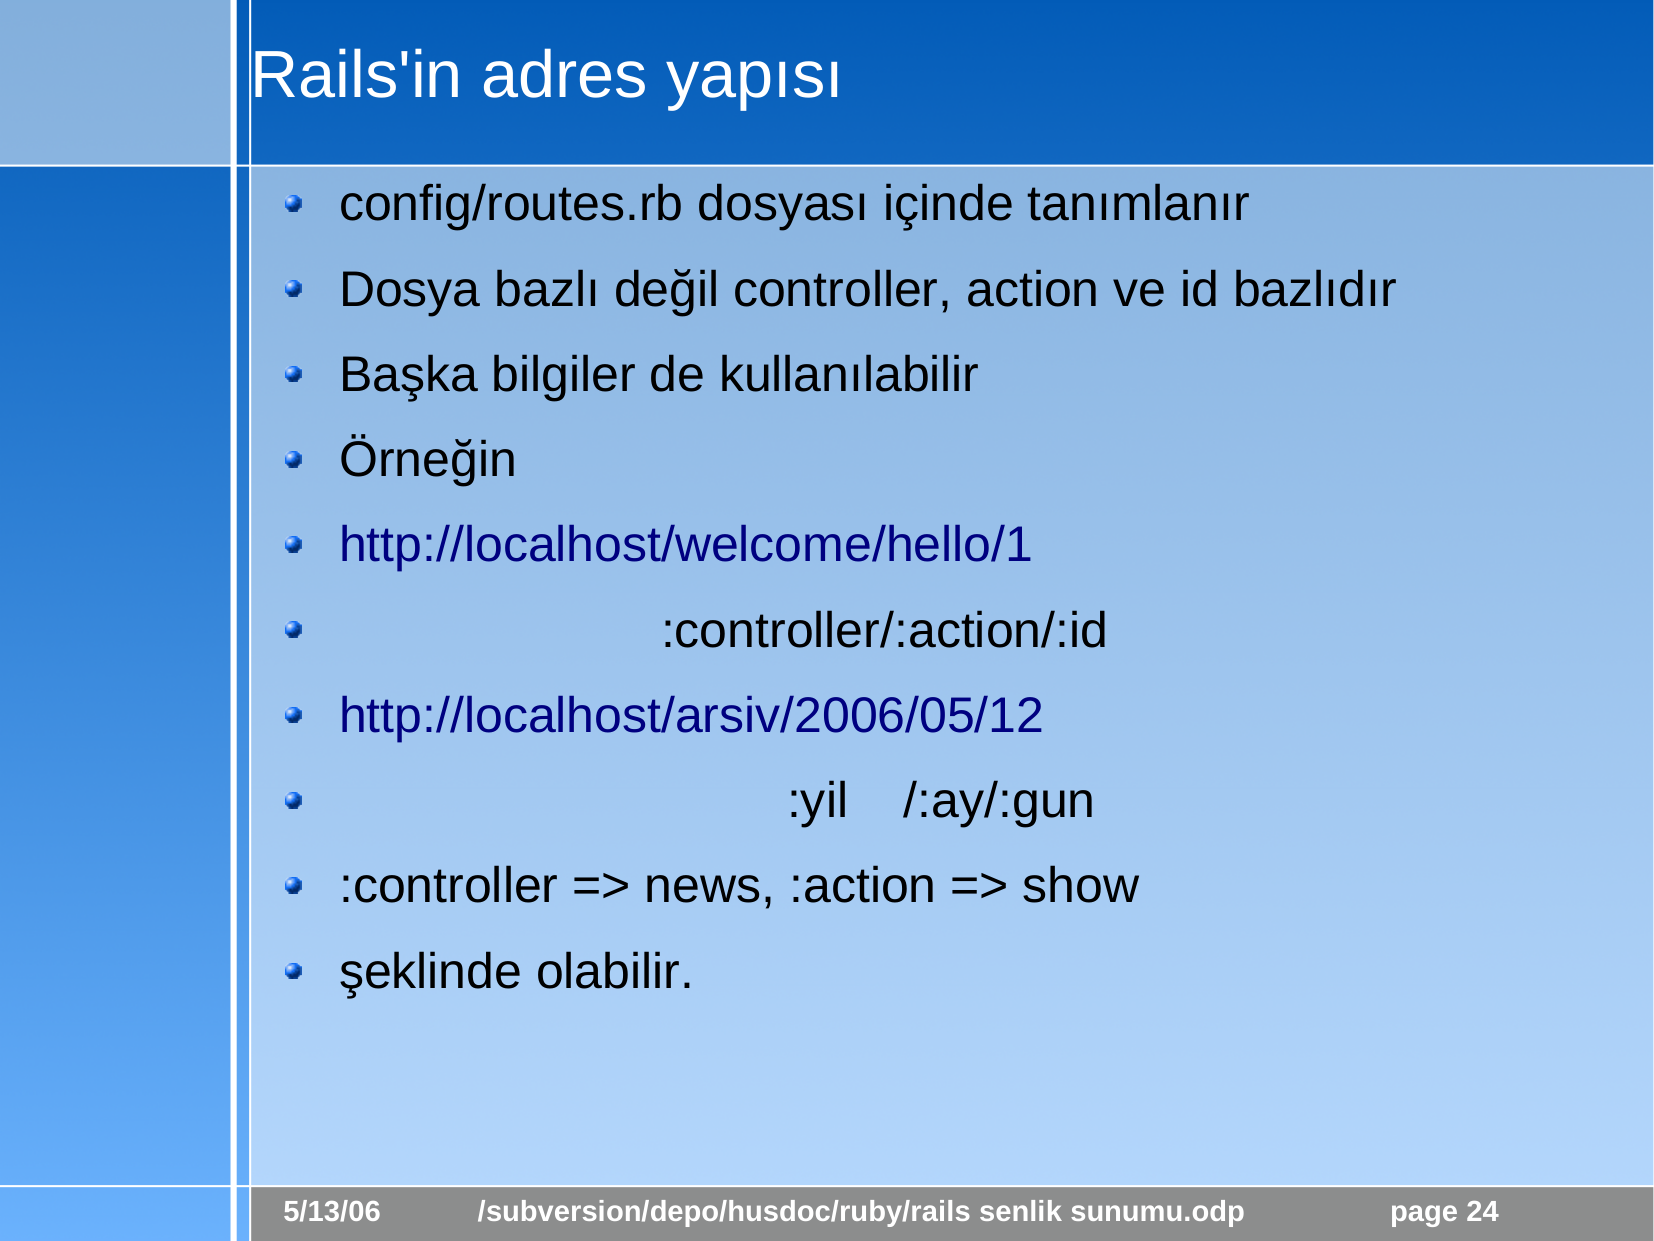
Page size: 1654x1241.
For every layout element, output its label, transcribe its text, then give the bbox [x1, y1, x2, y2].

picture [0, 0, 1654, 1241]
list config/routes.rb dosyası içinde tanımlanır Dosya bazlı değil controller, action ve id bazlıdır Başka bilgiler de kullanılabilir Örneğin http://localhost/welcome/hello/1 :controller/:action/:id http://localhost/arsiv/2006/05/12 :yil /:ay/:gun :controller => news, :action => show şeklinde olabilir. [250, 175, 1477, 1062]
title Rails'in adres yapısı [250, 11, 1477, 137]
